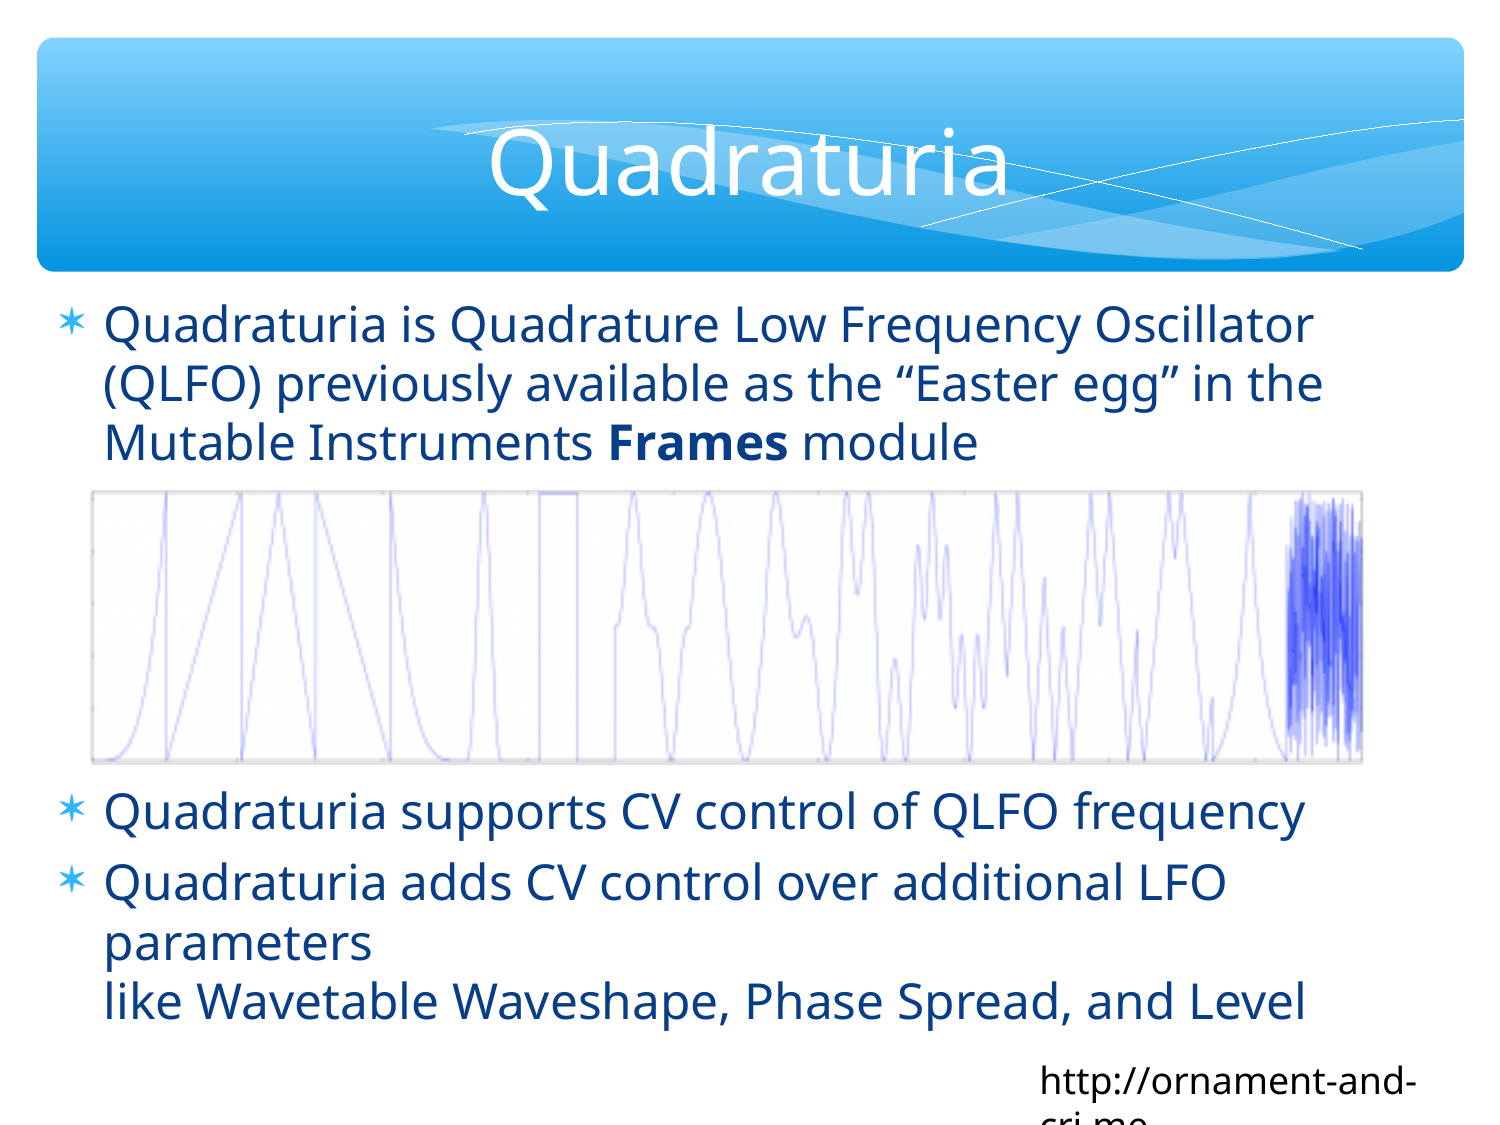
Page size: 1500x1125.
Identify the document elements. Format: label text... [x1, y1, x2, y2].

picture [90, 490, 1366, 766]
title Quadraturia [75, 40, 1426, 276]
list Quadraturia is Quadrature Low Frequency Oscillator (QLFO) previously available as the “Easter egg” in the Mutable Instruments Frames module Quadraturia supports CV control of QLFO frequency Quadraturia adds CV control over additional LFO parameters like Wavetable Waveshape, Phase Spread, and Level [45, 285, 1426, 1043]
text_box http://ornament-and-cri.me [1024, 1050, 1486, 1110]
